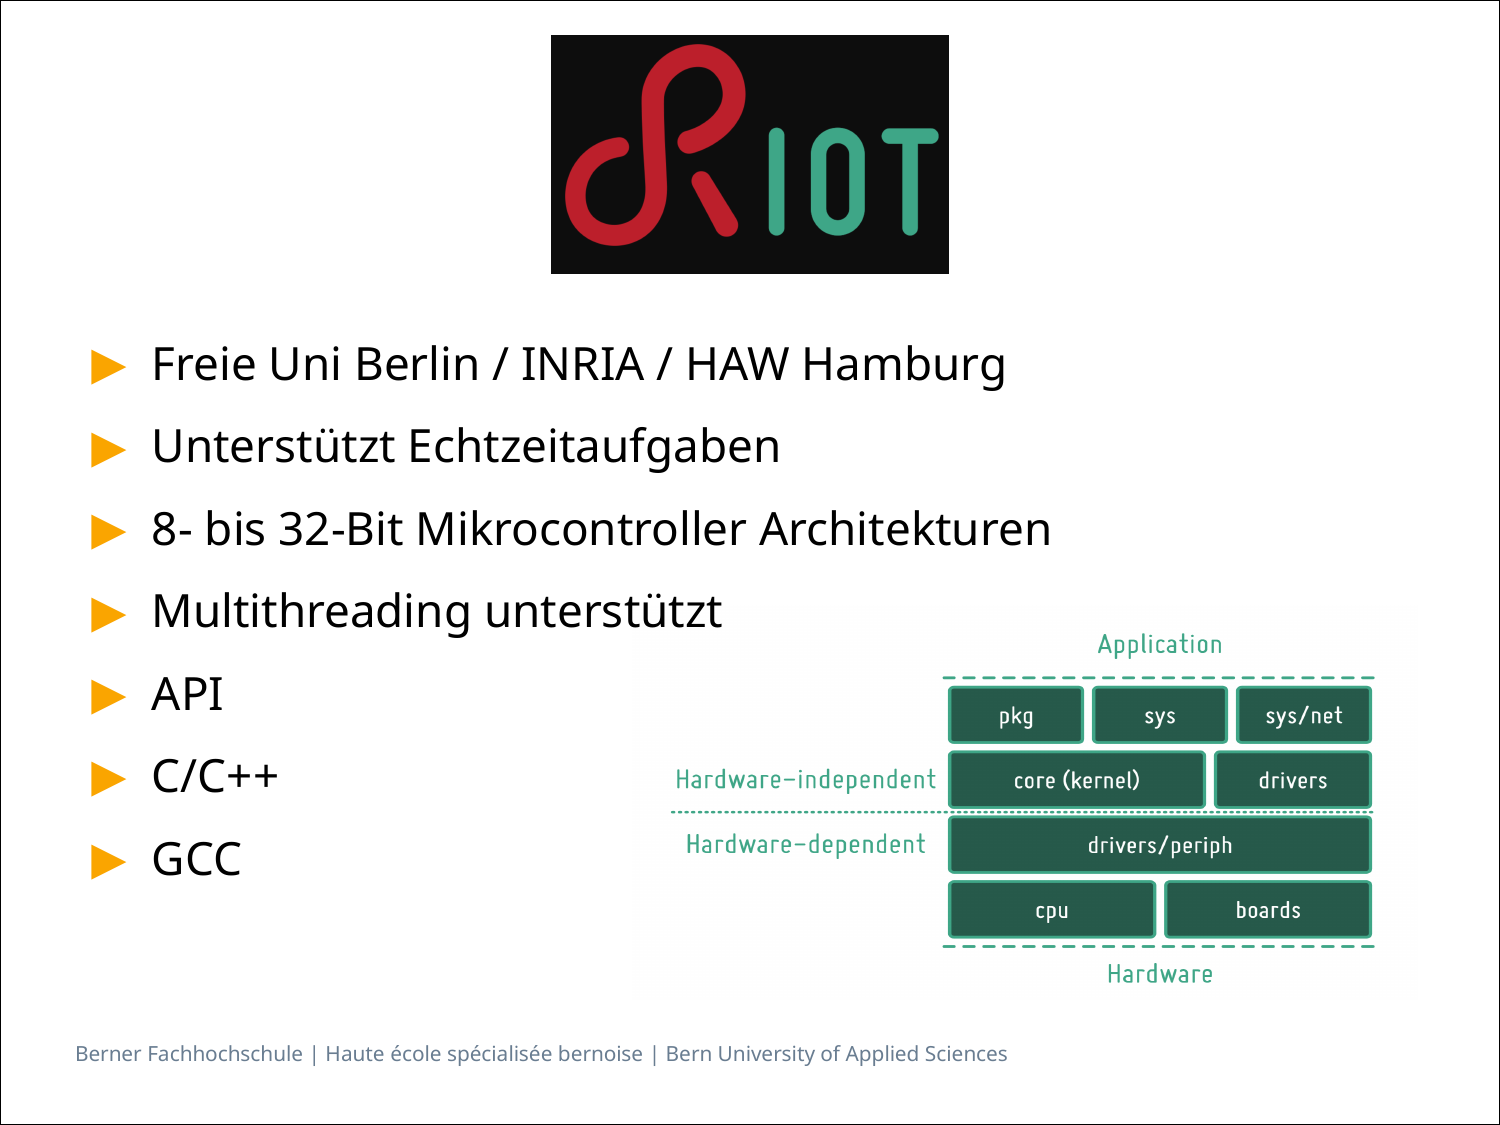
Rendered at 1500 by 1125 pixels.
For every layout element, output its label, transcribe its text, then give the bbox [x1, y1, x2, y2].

list Freie Uni Berlin / INRIA / HAW Hamburg Unterstützt Echtzeitaufgaben 8- bis 32-Bit Mikrocontroller Architekturen Multithreading unterstützt API C/C++ GCC [76, 299, 1398, 894]
picture [632, 605, 1418, 1000]
picture [551, 35, 949, 274]
